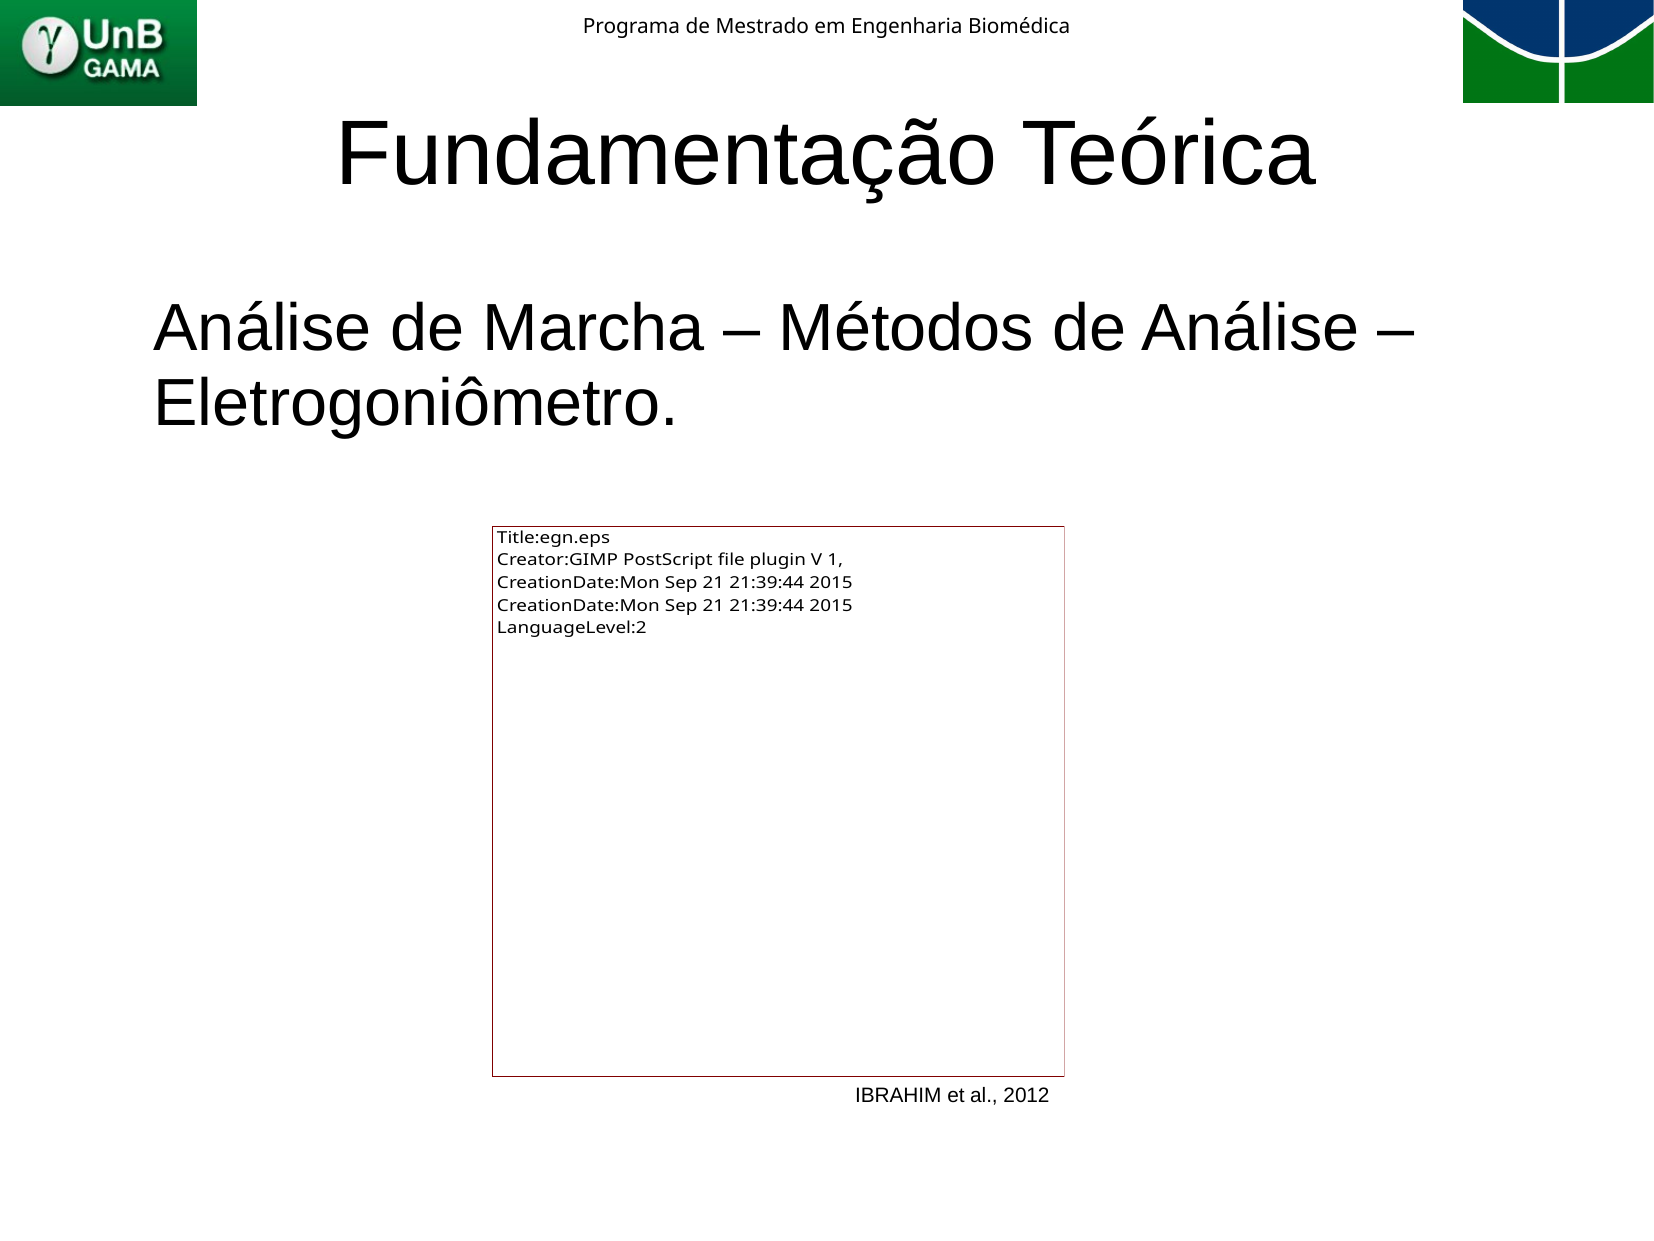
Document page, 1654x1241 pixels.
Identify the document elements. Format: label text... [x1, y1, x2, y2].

picture [490, 524, 1065, 1077]
list Análise de Marcha – Métodos de Análise – Eletrogoniômetro. [82, 290, 1571, 1010]
title Fundamentação Teórica [82, 49, 1571, 257]
text_box IBRAHIM et al., 2012 [840, 1076, 1065, 1115]
picture [0, 0, 197, 106]
picture [1463, 0, 1654, 103]
